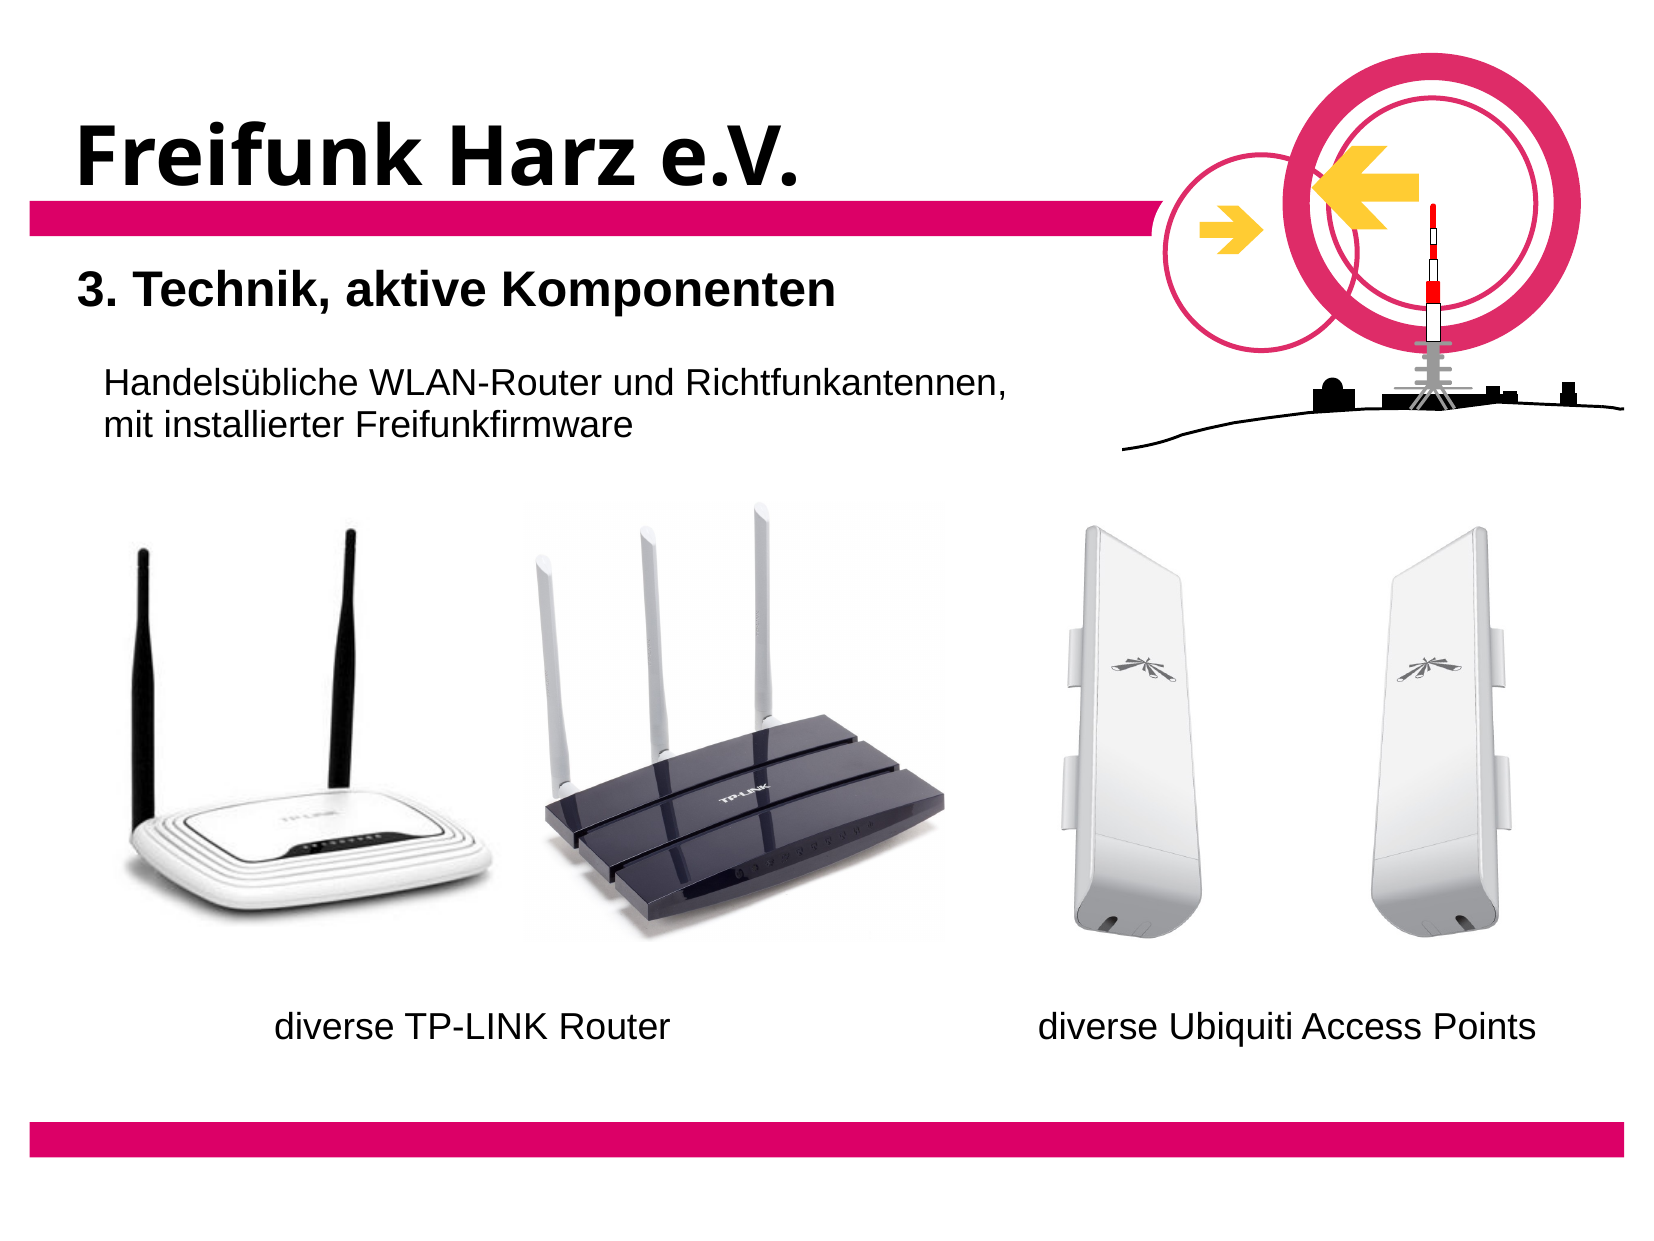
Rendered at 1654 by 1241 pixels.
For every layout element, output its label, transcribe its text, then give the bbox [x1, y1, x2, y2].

picture [81, 494, 945, 945]
text_box diverse TP-LINK Router [88, 998, 857, 1055]
picture [1033, 501, 1215, 959]
text_box Handelsübliche WLAN-Router und Richtfunkantennen, mit installierter Freifunkfirmware [88, 354, 1123, 454]
picture [1358, 501, 1540, 959]
subtitle 3. Technik, aktive Komponenten [76, 230, 886, 349]
text_box diverse Ubiquiti Access Points [1021, 998, 1554, 1098]
